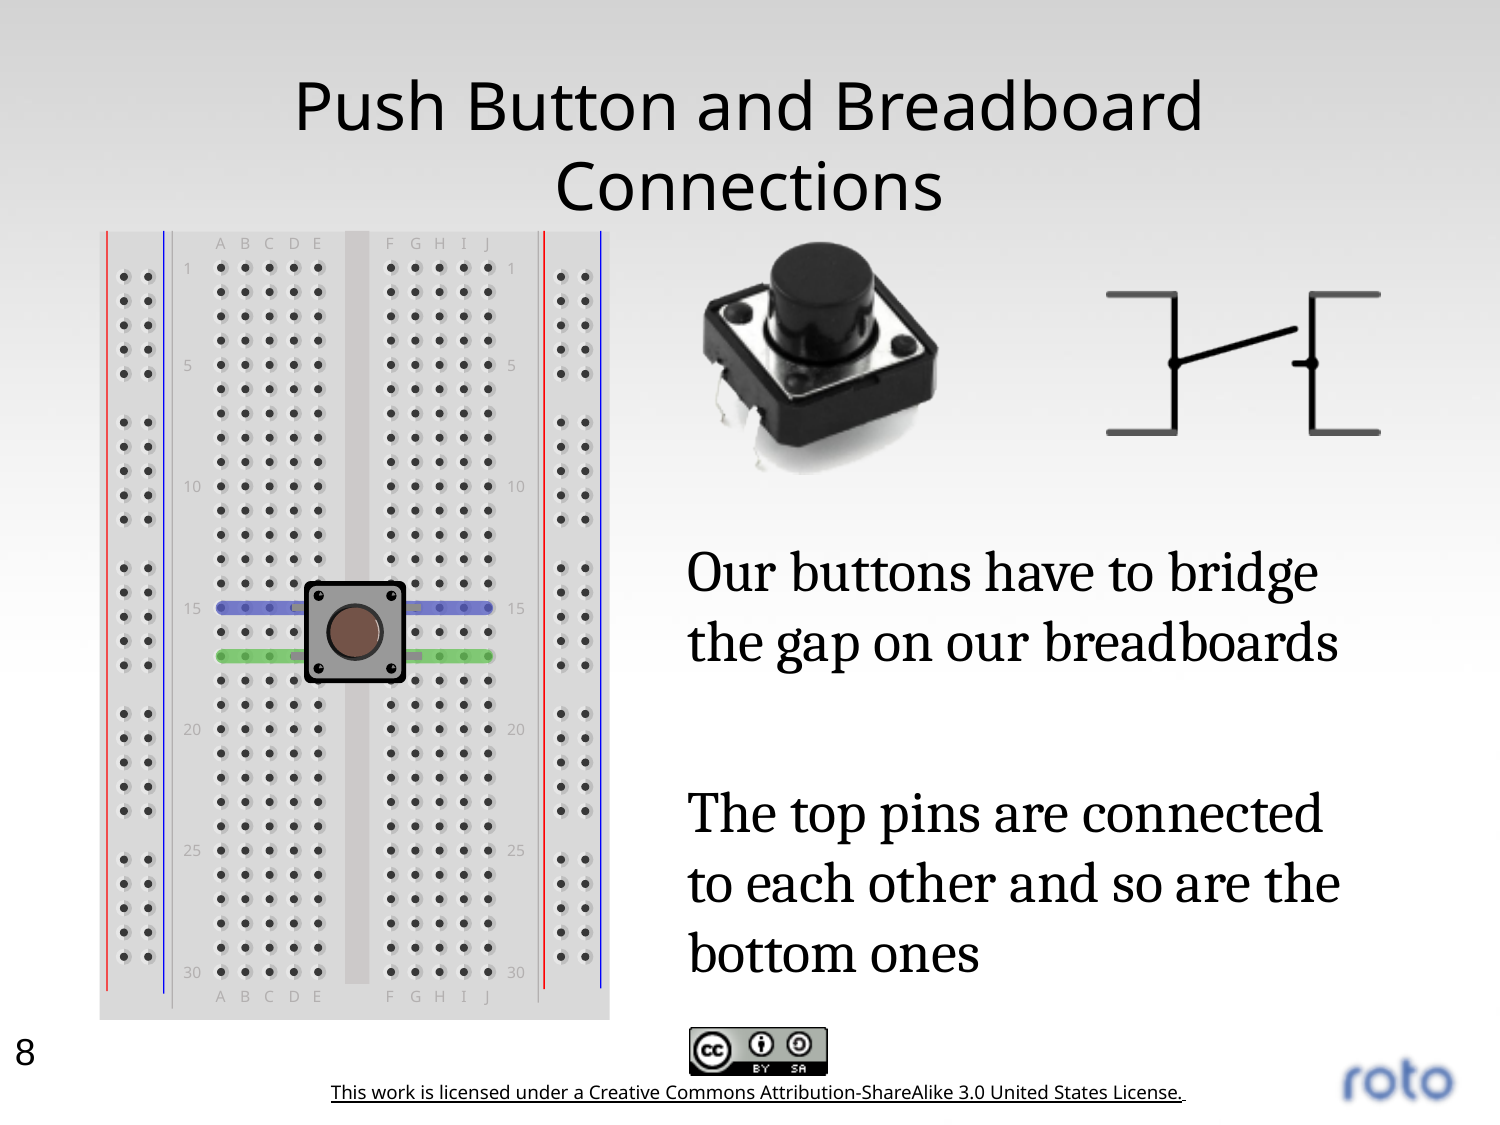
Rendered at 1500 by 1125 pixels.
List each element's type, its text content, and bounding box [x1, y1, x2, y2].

title Push Button and Breadboard Connections [112, 49, 1388, 238]
list Our buttons have to bridge the gap on our breadboards The top pins are connected to each other and so are the bottom ones [672, 524, 1370, 1031]
picture [0, 0, 1500, 1125]
